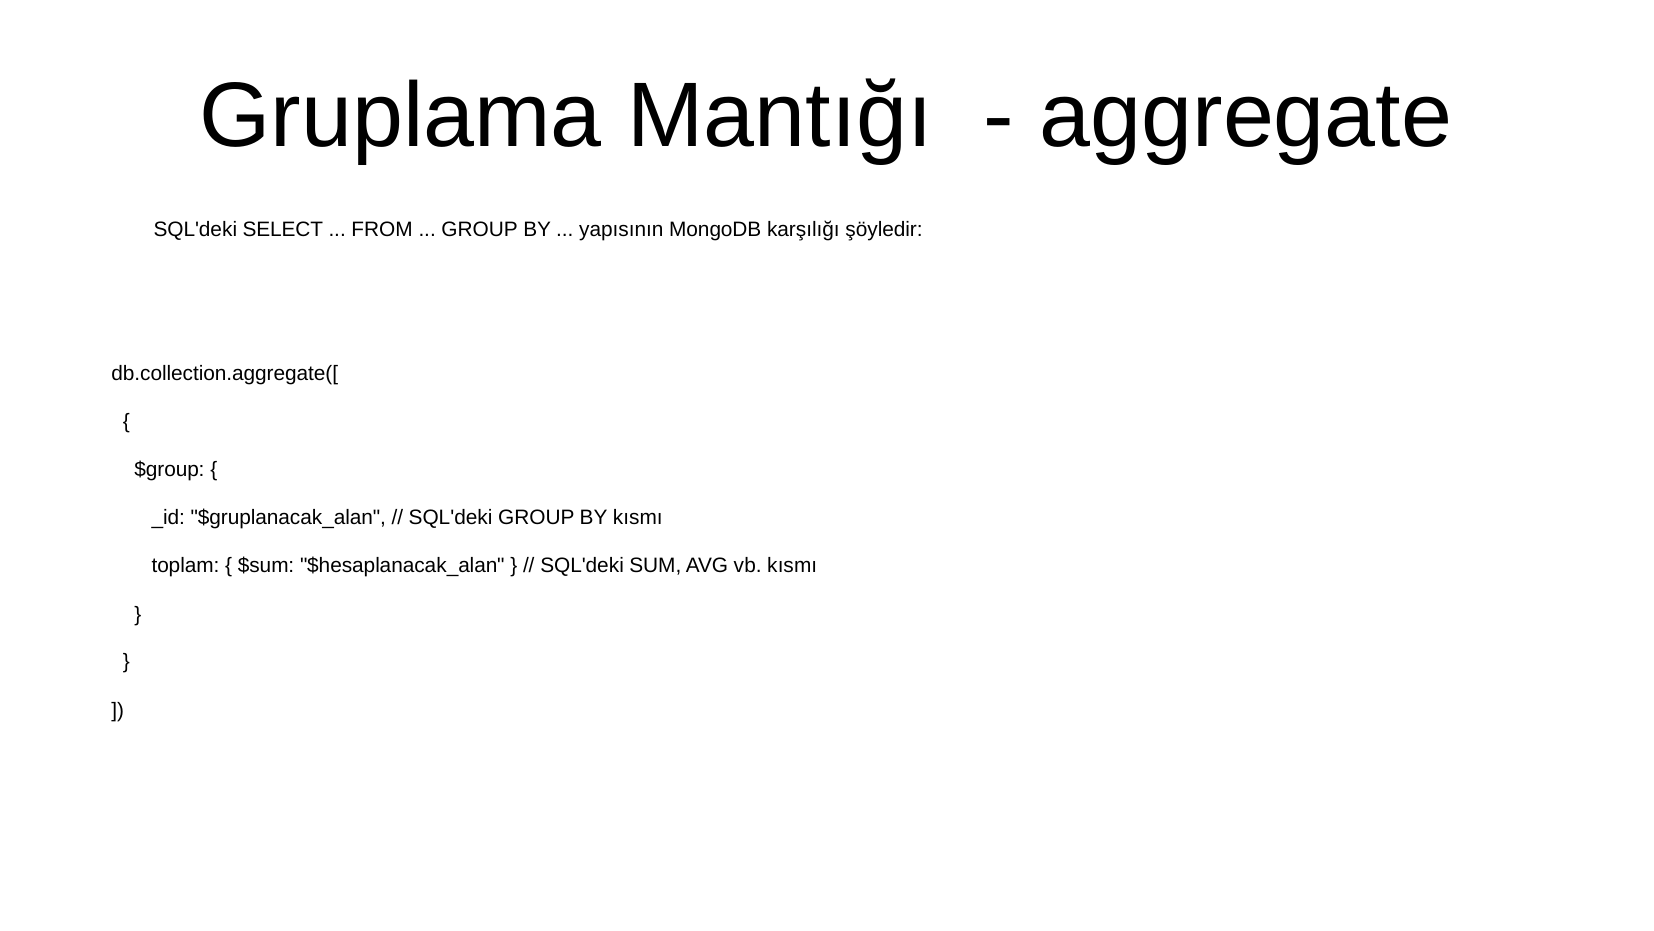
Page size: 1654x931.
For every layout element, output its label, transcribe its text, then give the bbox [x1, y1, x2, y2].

title Gruplama Mantığı - aggregate [82, 37, 1571, 193]
list SQL'deki SELECT ... FROM ... GROUP BY ... yapısının MongoDB karşılığı şöyledir: db.collection.aggregate([ { $group: { _id: "$gruplanacak_alan", // SQL'deki GROUP BY kısmı toplam: { $sum: "$hesaplanacak_alan" } // SQL'deki SUM, AVG vb. kısmı } } ]) [82, 217, 1571, 758]
